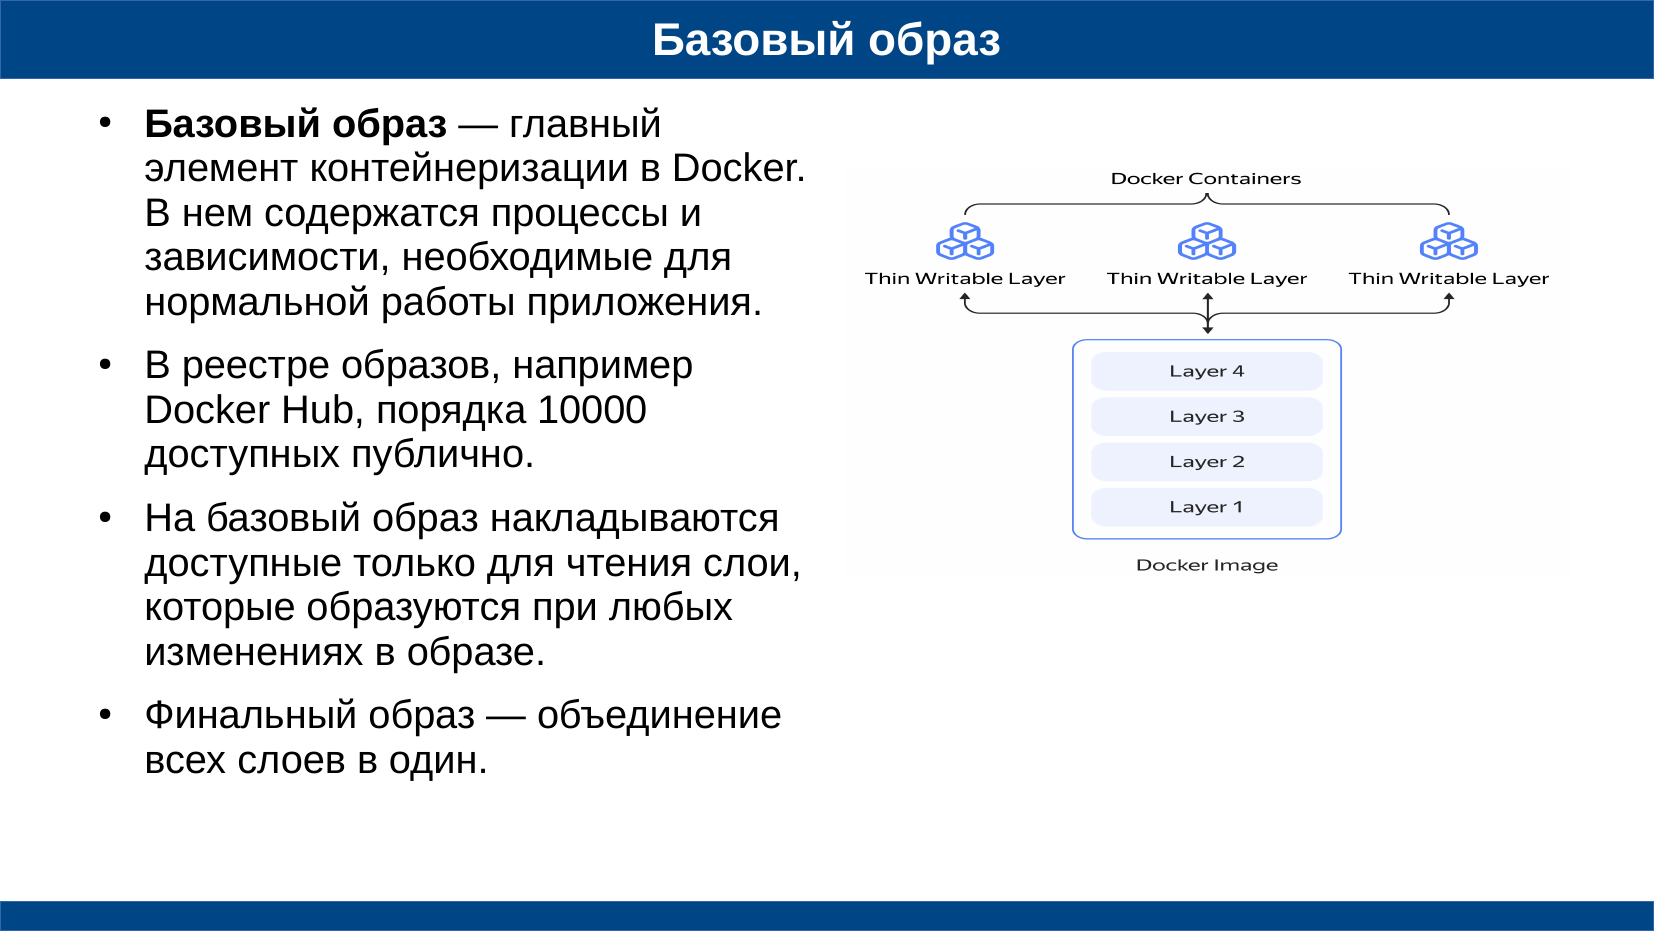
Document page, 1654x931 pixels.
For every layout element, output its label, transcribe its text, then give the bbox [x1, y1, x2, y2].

picture [845, 101, 1572, 641]
title Базовый образ [0, 0, 1654, 79]
list Базовый образ — главный элемент контейнеризации в Docker. В нем содержатся процессы и зависимости, необходимые для нормальной работы приложения. В реестре образов, например Docker Hub, порядка 10000 доступных публично. На базовый образ накладываются доступные только для чтения слои, которые образуются при любых изменениях в образе. Финальный образ — объединение всех слоев в один. [82, 101, 809, 826]
